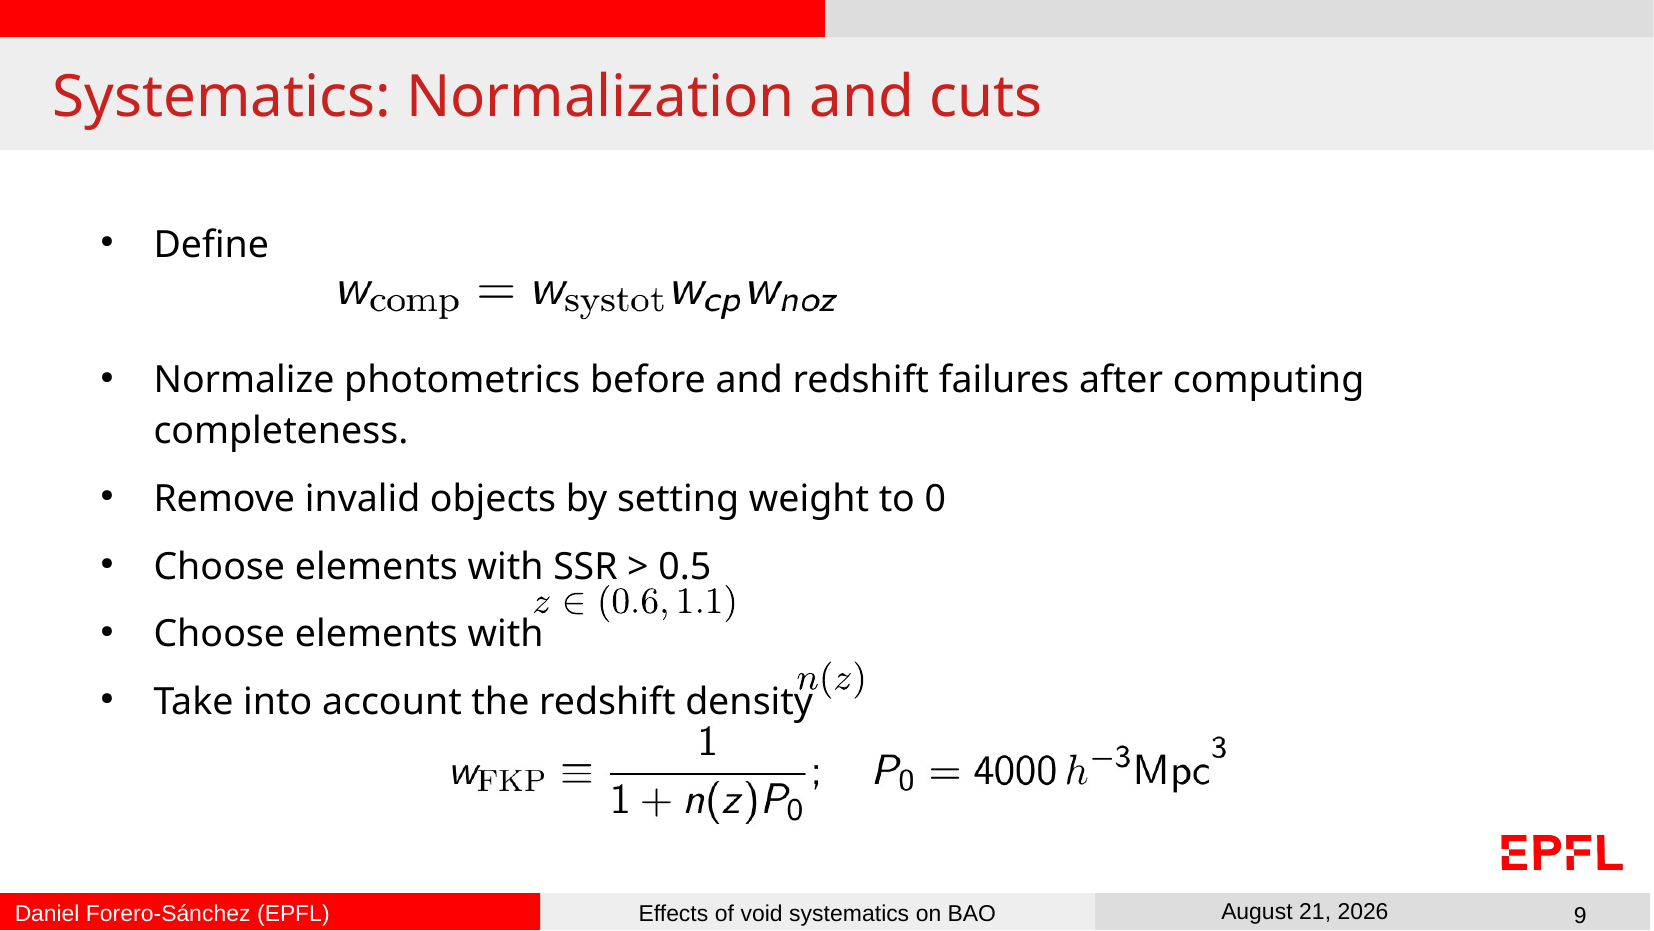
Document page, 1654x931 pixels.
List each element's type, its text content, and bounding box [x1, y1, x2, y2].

picture [1487, 820, 1638, 885]
list Define Normalize photometrics before and redshift failures after computing completeness. Remove invalid objects by setting weight to 0 Choose elements with SSR > 0.5 Choose elements with Take into account the redshift density [82, 217, 1571, 871]
title Systematics: Normalization and cuts [52, 37, 1066, 151]
picture [532, 585, 735, 623]
picture [795, 660, 865, 701]
picture [330, 267, 841, 331]
